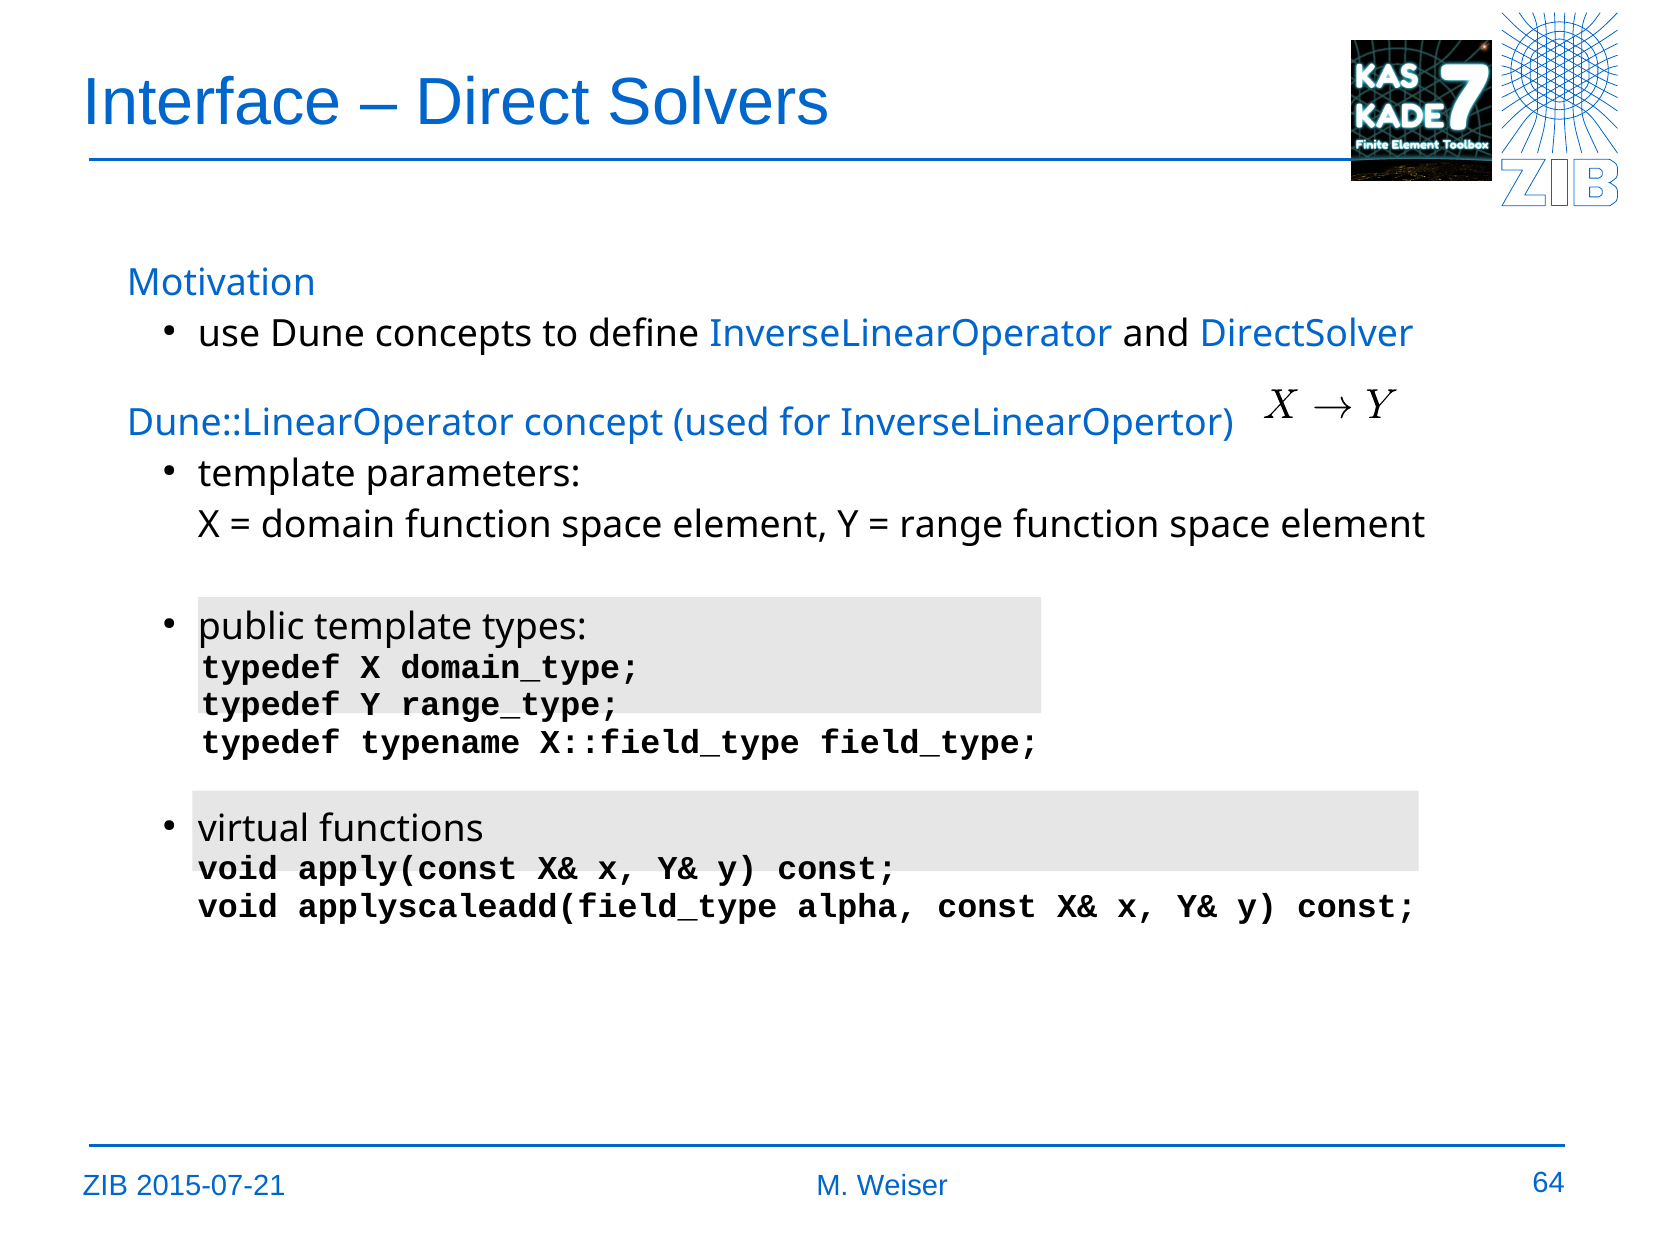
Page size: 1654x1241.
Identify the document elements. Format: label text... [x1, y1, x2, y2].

title Interface – Direct Solvers [82, 64, 1359, 139]
picture [1351, 40, 1492, 181]
text_box Motivation use Dune concepts to define InverseLinearOperator and DirectSolver Dune::LinearOperator concept (used for InverseLinearOpertor) template parameters: X = domain function space element, Y = range function space element public template types: typedef X domain_type; typedef Y range_type; typedef typename X::field_type field_type; virtual functions void apply(const X& x, Y& y) const; void applyscaleadd(field_type alpha, const X& x, Y& y) const; [112, 248, 1433, 1011]
picture [1263, 389, 1397, 419]
